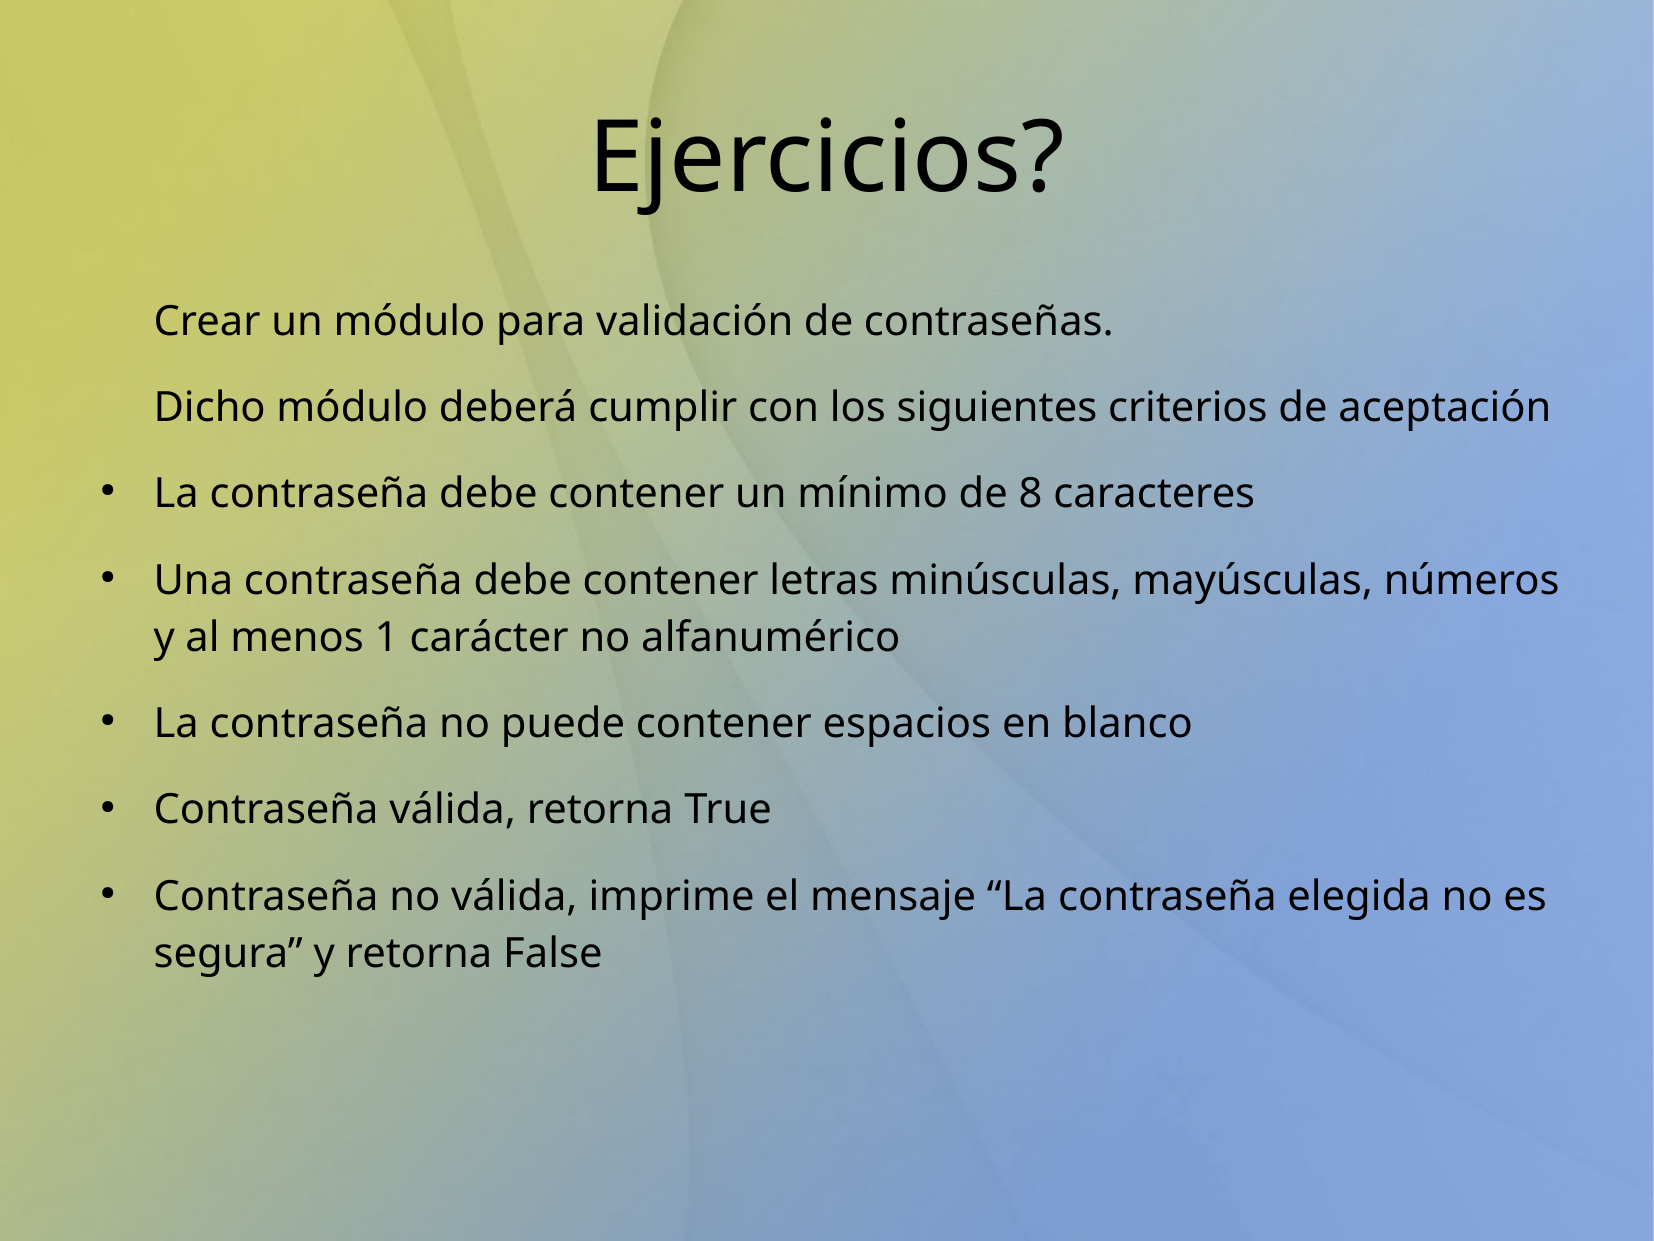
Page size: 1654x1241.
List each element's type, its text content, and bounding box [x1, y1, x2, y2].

list Crear un módulo para validación de contraseñas. Dicho módulo deberá cumplir con los siguientes criterios de aceptación La contraseña debe contener un mínimo de 8 caracteres Una contraseña debe contener letras minúsculas, mayúsculas, números y al menos 1 carácter no alfanumérico La contraseña no puede contener espacios en blanco Contraseña válida, retorna True Contraseña no válida, imprime el mensaje “La contraseña elegida no es segura” y retorna False [82, 290, 1571, 1010]
title Ejercicios? [82, 49, 1571, 257]
picture [0, 0, 1654, 1241]
